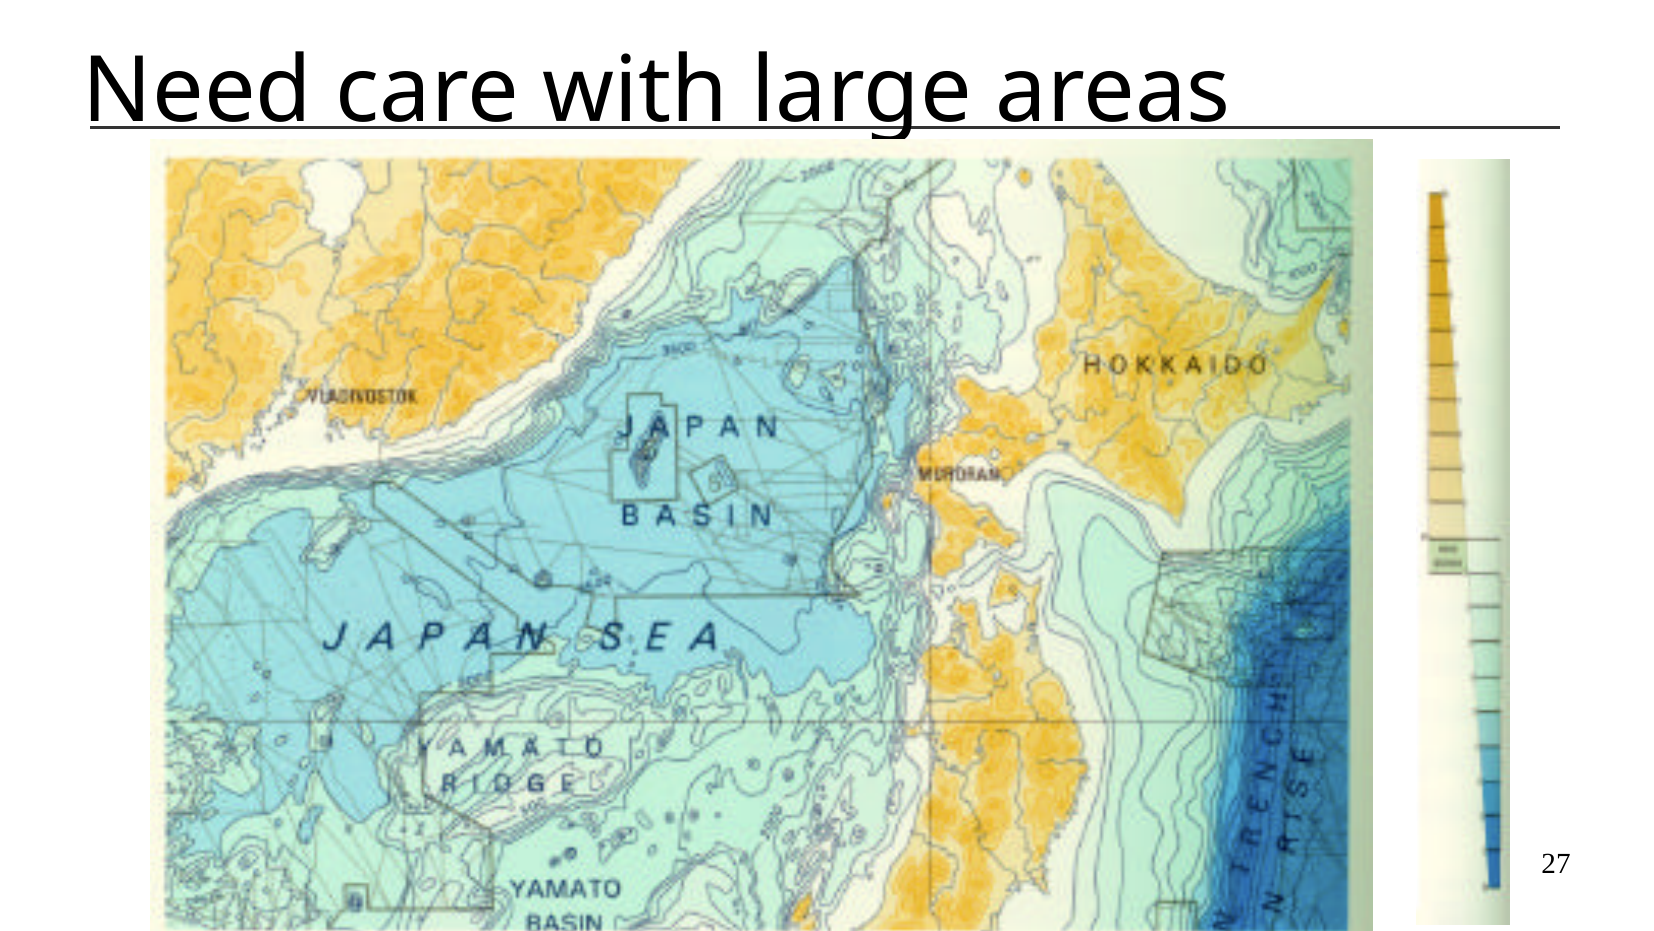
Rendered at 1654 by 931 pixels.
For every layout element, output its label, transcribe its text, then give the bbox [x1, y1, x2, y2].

title Need care with large areas [82, 32, 1571, 140]
picture [1416, 159, 1510, 925]
picture [150, 139, 1373, 931]
